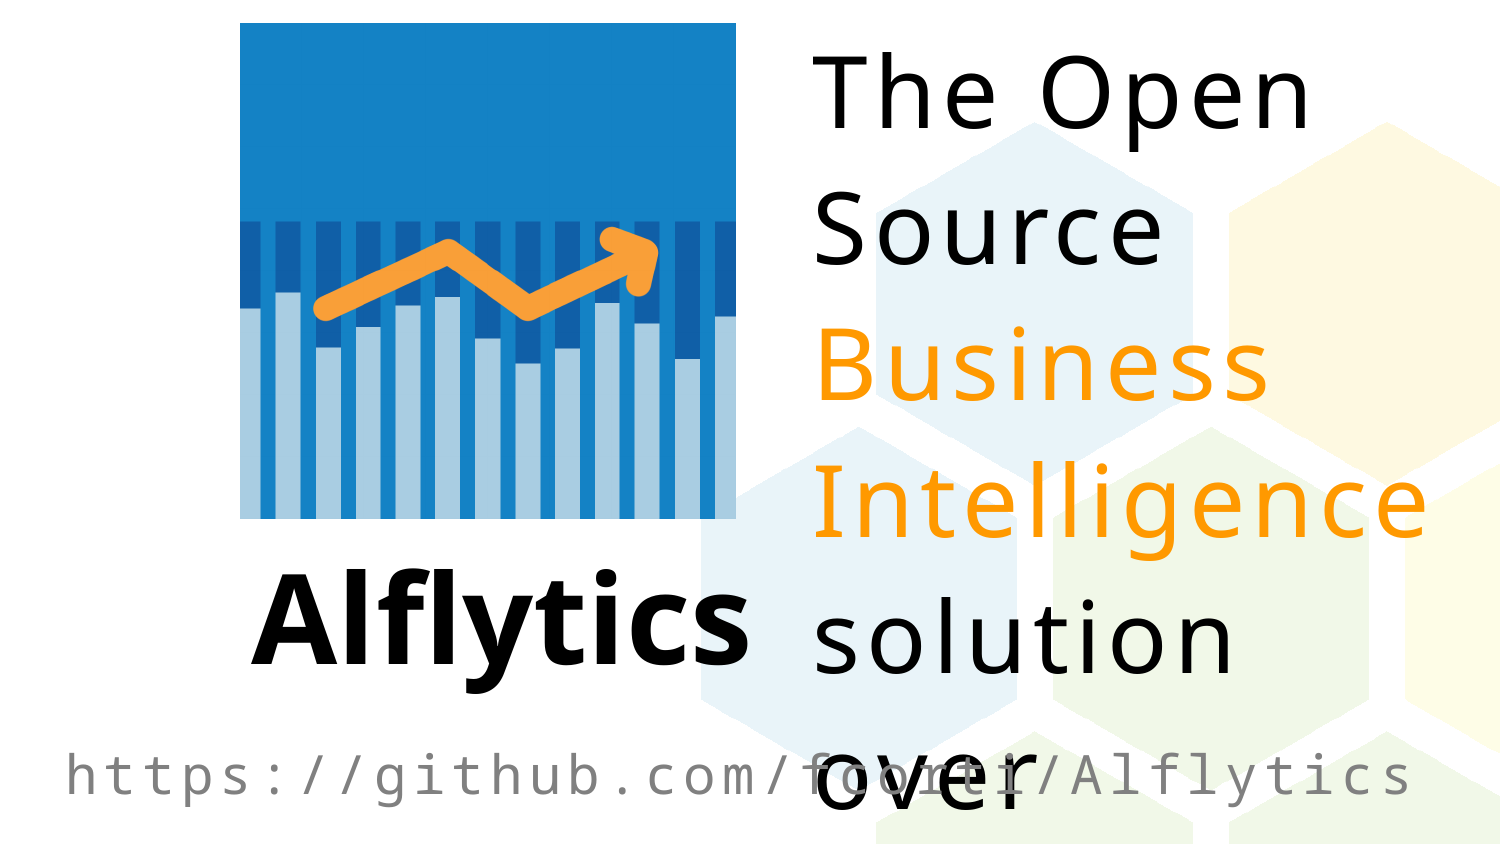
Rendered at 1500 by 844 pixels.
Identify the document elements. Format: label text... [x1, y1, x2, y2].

text_box Alflytics [236, 523, 792, 676]
text_box The Open Source Business Intelligence solution over Alfresco [798, 13, 1500, 734]
text_box https://github.com/fcorti/Alflytics [50, 729, 1446, 826]
picture [0, 0, 1500, 844]
